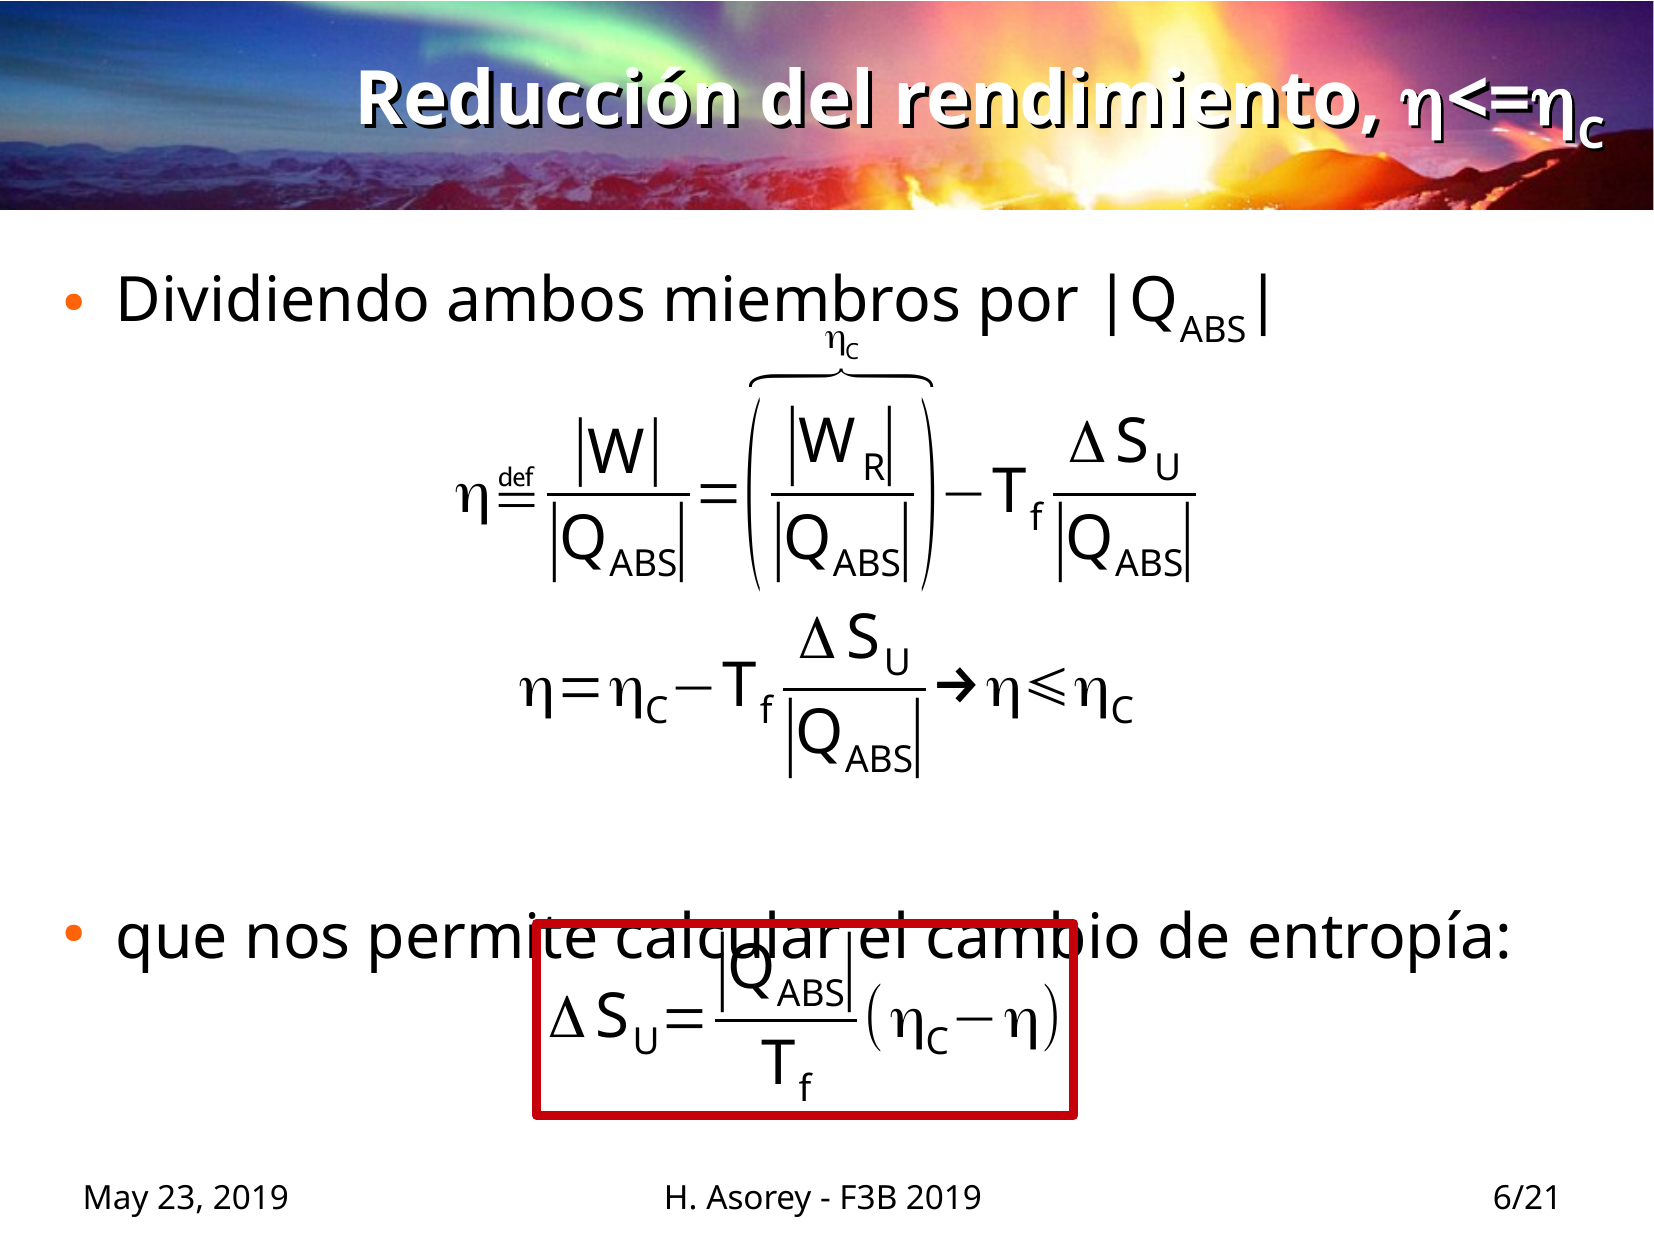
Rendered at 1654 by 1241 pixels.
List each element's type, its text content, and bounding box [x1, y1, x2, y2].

title Reducción del rendimiento, h<=hC [45, 15, 1606, 191]
chart [541, 928, 1069, 1111]
picture [0, 1, 1654, 210]
chart [447, 330, 1206, 781]
list Dividiendo ambos miembros por |QABS| que nos permite calcular el cambio de entropía: [45, 255, 1606, 1156]
